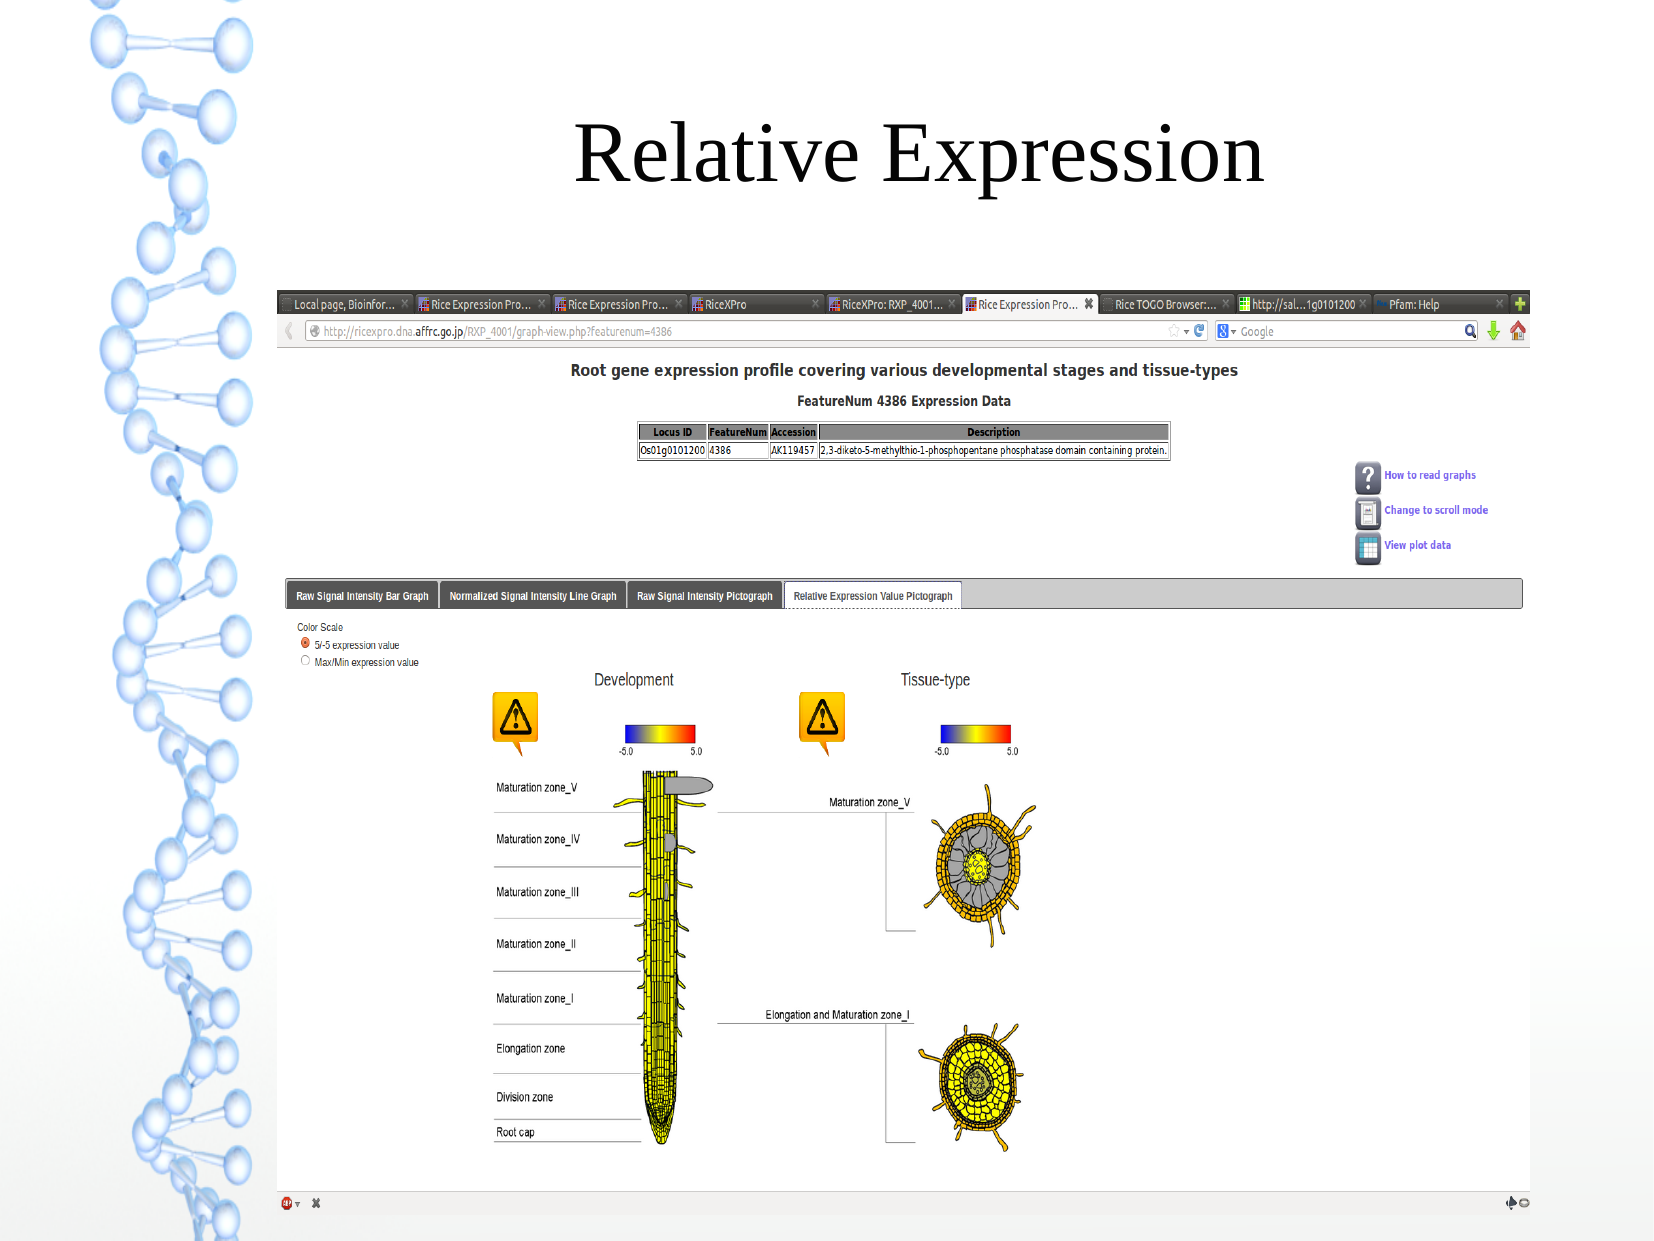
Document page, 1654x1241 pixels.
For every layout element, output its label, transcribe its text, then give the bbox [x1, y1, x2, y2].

title Relative Expression [269, 49, 1571, 257]
picture [0, 0, 1654, 1241]
